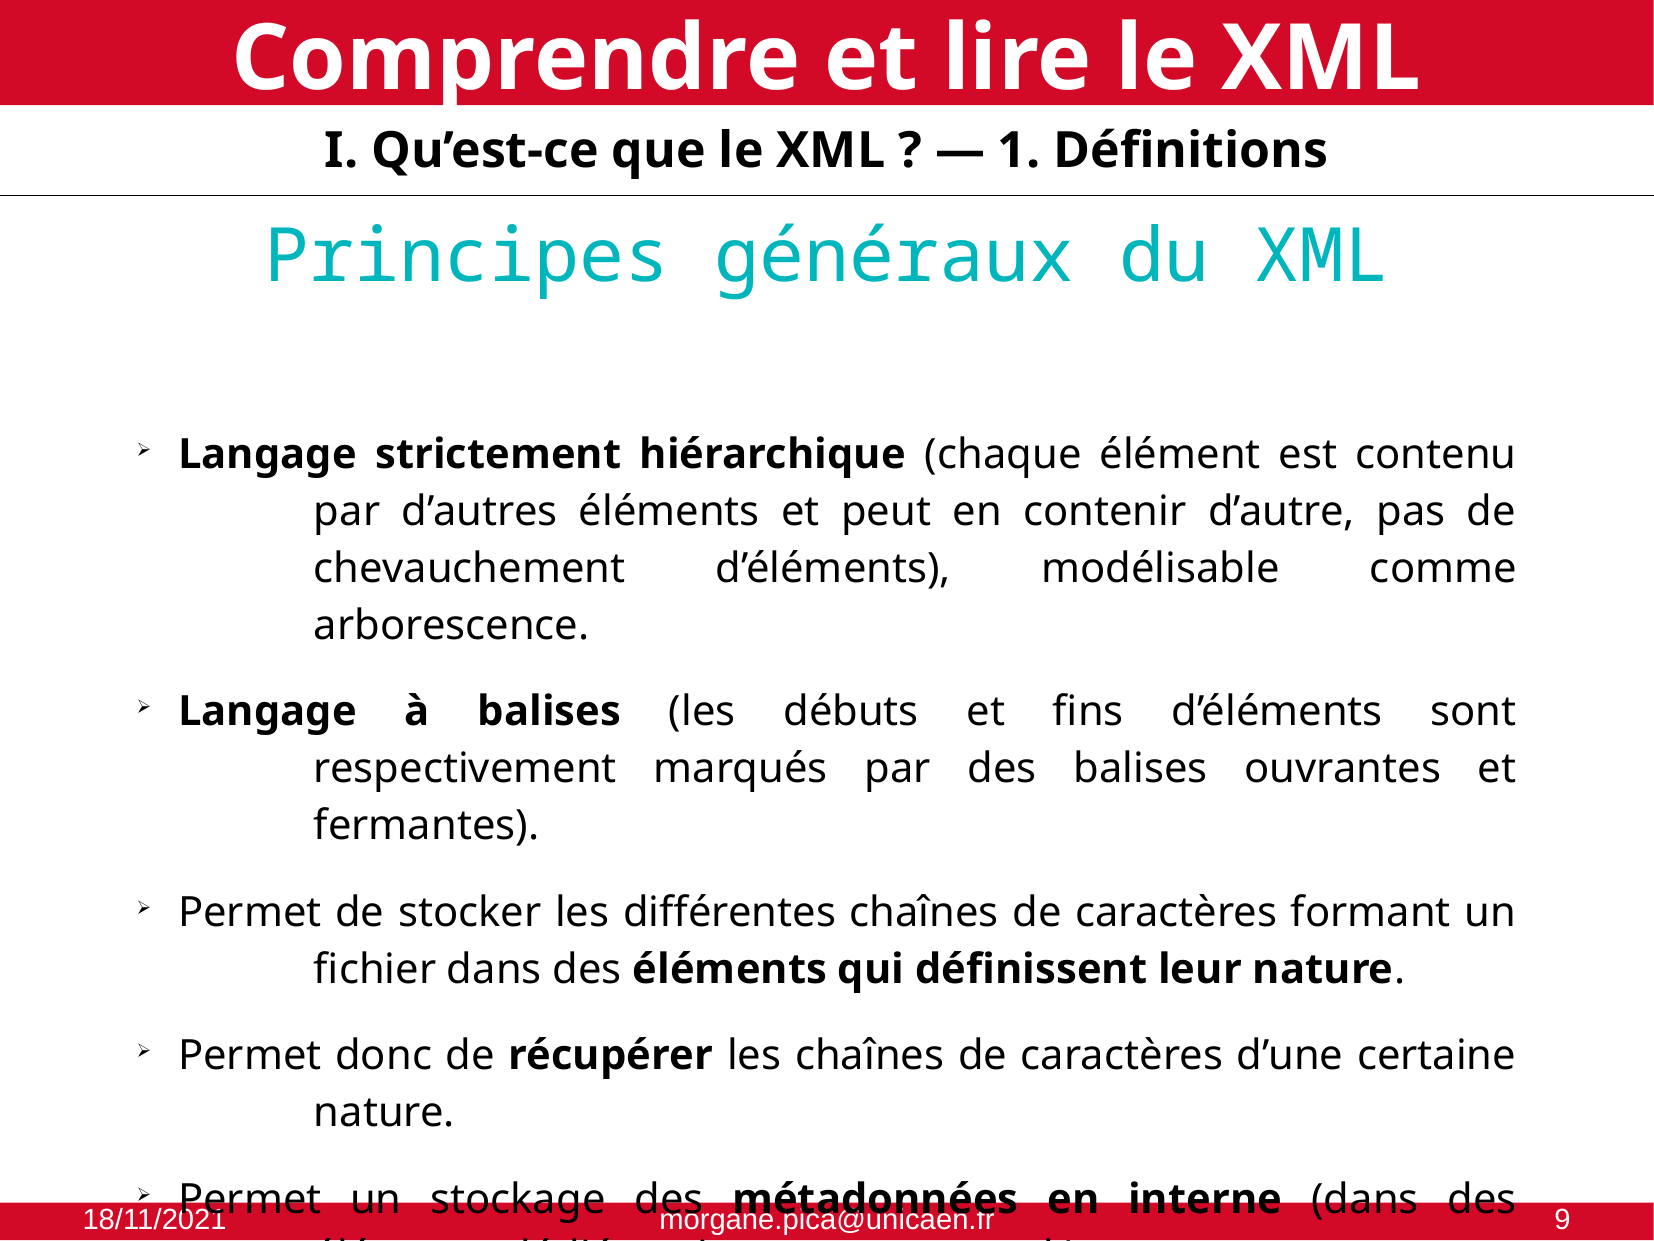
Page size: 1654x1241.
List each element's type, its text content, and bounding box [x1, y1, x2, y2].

title Comprendre et lire le XML [0, 0, 1654, 106]
text_box Langage strictement hiérarchique (chaque élément est contenu par d’autres éléments et peut en contenir d’autre, pas de chevauchement d’éléments), modélisable comme arborescence. Langage à balises (les débuts et fins d’éléments sont respectivement marqués par des balises ouvrantes et fermantes). Permet de stocker les différentes chaînes de caractères formant un fichier dans des éléments qui définissent leur nature. Permet donc de récupérer les chaînes de caractères d’une certaine nature. Permet un stockage des métadonnées en interne (dans des éléments dédiés uniquement aux m.d.). [121, 347, 1532, 1101]
text_box Principes généraux du XML [161, 196, 1493, 284]
title I. Qu’est-ce que le XML ? — 1. Définitions [0, 106, 1654, 191]
